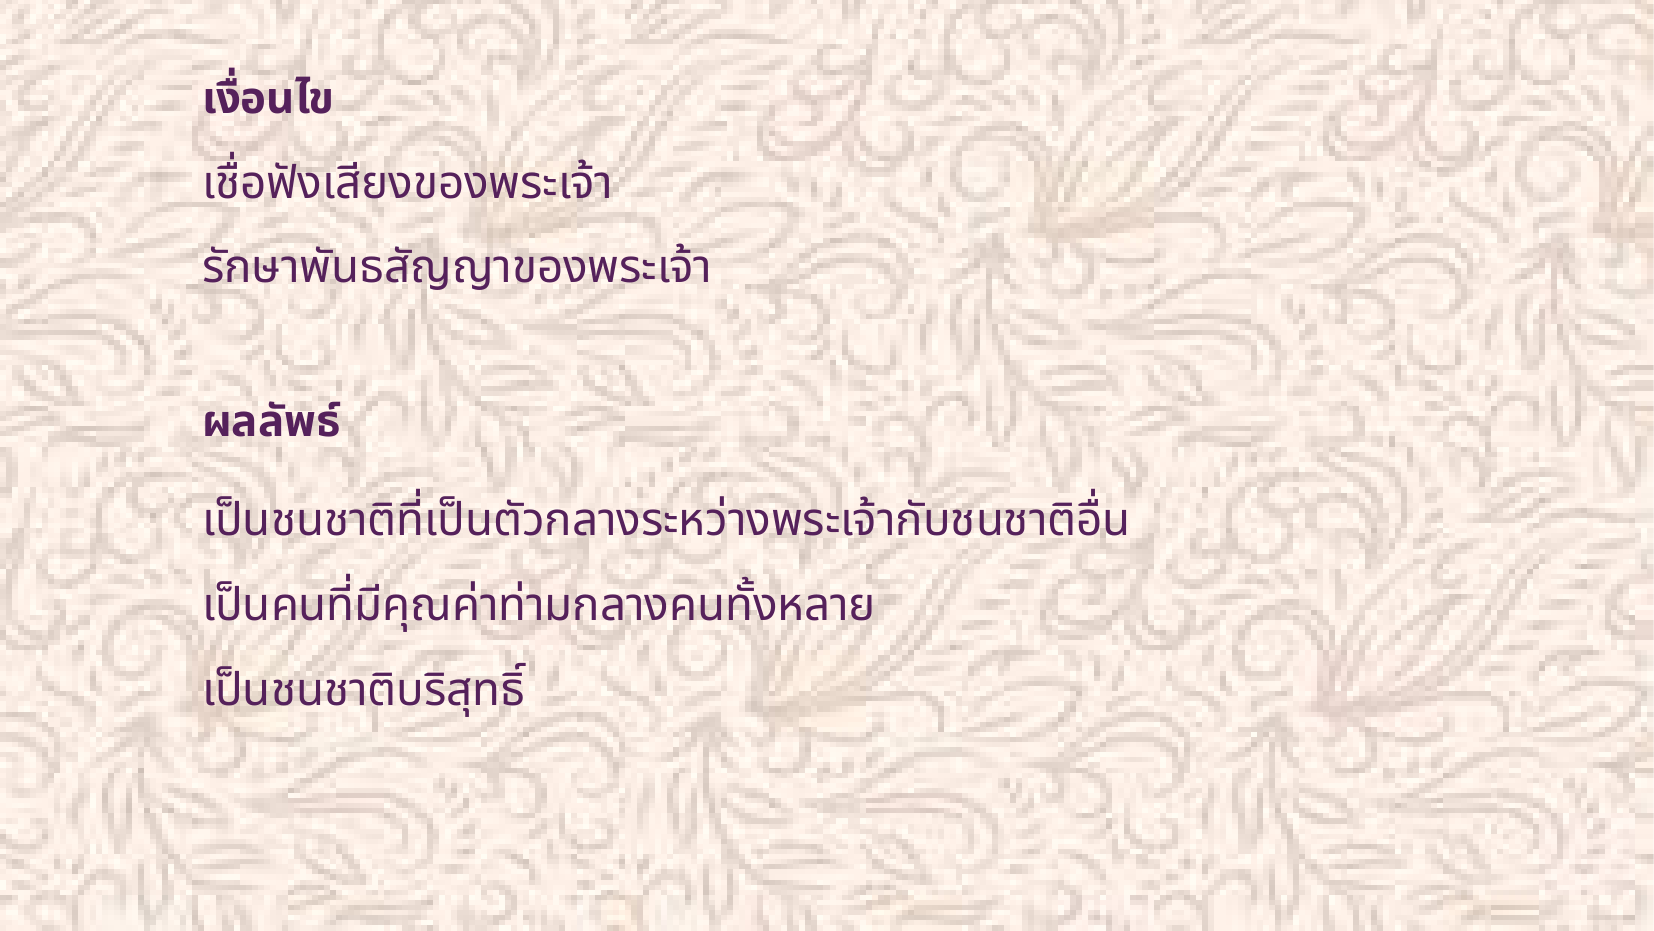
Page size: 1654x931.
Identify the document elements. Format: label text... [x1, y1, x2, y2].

text_box ผลลัพธ์ [187, 389, 880, 462]
picture [0, 0, 1654, 931]
text_box เชื่อฟังเสียงของพระเจ้า รักษาพันธสัญญาของพระเจ้า [187, 150, 1368, 338]
text_box เงื่อนไข [187, 67, 880, 140]
text_box เป็นชนชาติที่เป็นตัวกลางระหว่างพระเจ้ากับชนชาติอื่น เป็นคนที่มีคุณค่าท่ามกลางคนทั้งหลาย เป็นชนชาติบริสุทธิ์ [187, 487, 1368, 751]
